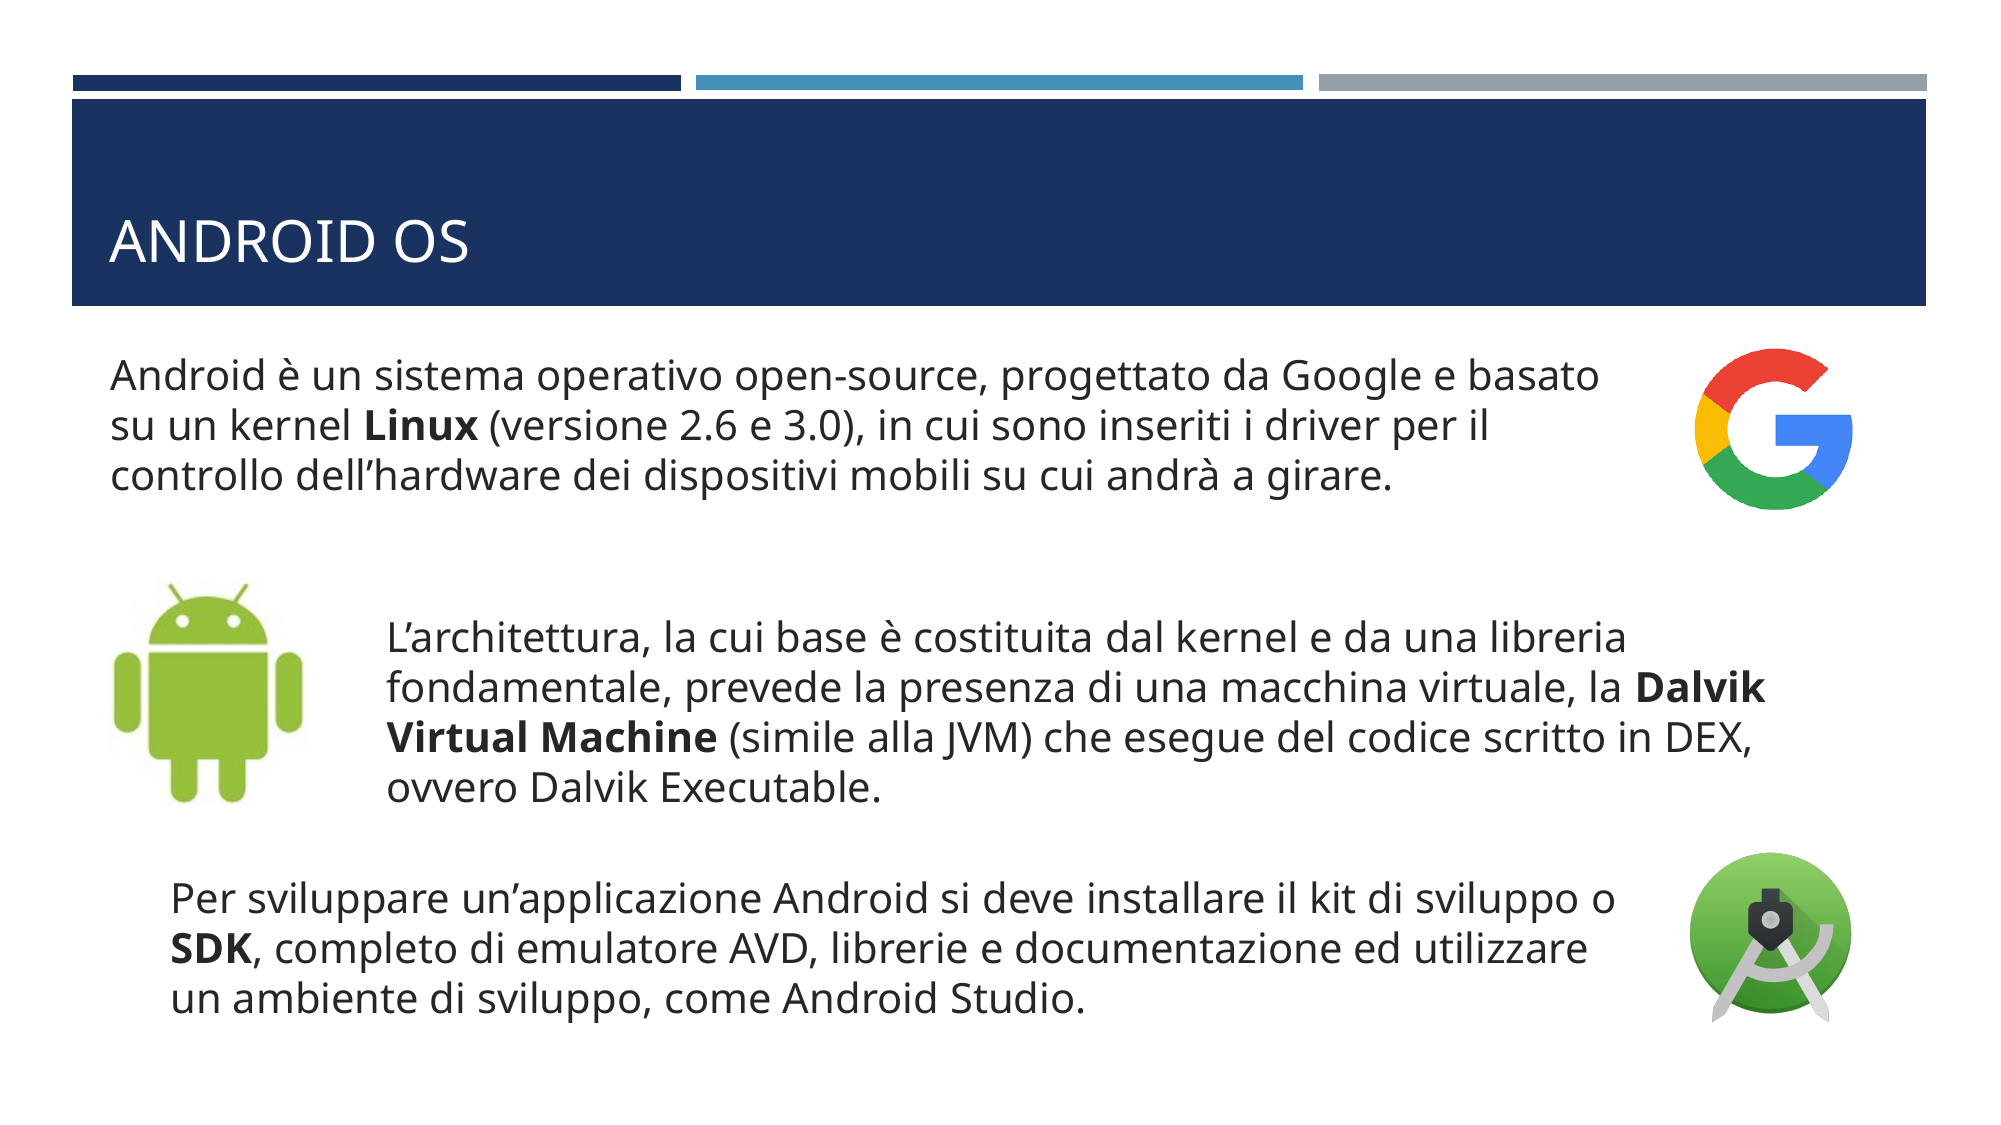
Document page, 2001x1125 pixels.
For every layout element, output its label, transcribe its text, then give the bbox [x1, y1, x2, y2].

text_box Android è un sistema operativo open-source, progettato da Google e basato su un kernel Linux (versione 2.6 e 3.0), in cui sono inseriti i driver per il controllo dell’hardware dei dispositivi mobili su cui andrà a girare. [95, 341, 1650, 508]
picture [1663, 826, 1878, 1040]
title Android os [94, 119, 1904, 282]
picture [1687, 341, 1863, 517]
picture [107, 578, 310, 813]
text_box Per sviluppare un’applicazione Android si deve installare il kit di sviluppo o SDK, completo di emulatore AVD, librerie e documentazione ed utilizzare un ambiente di sviluppo, come Android Studio. [155, 864, 1650, 1032]
text_box L’architettura, la cui base è costituita dal kernel e da una libreria fondamentale, prevede la presenza di una macchina virtuale, la Dalvik Virtual Machine (simile alla JVM) che esegue del codice scritto in DEX, ovvero Dalvik Executable. [371, 603, 1863, 770]
